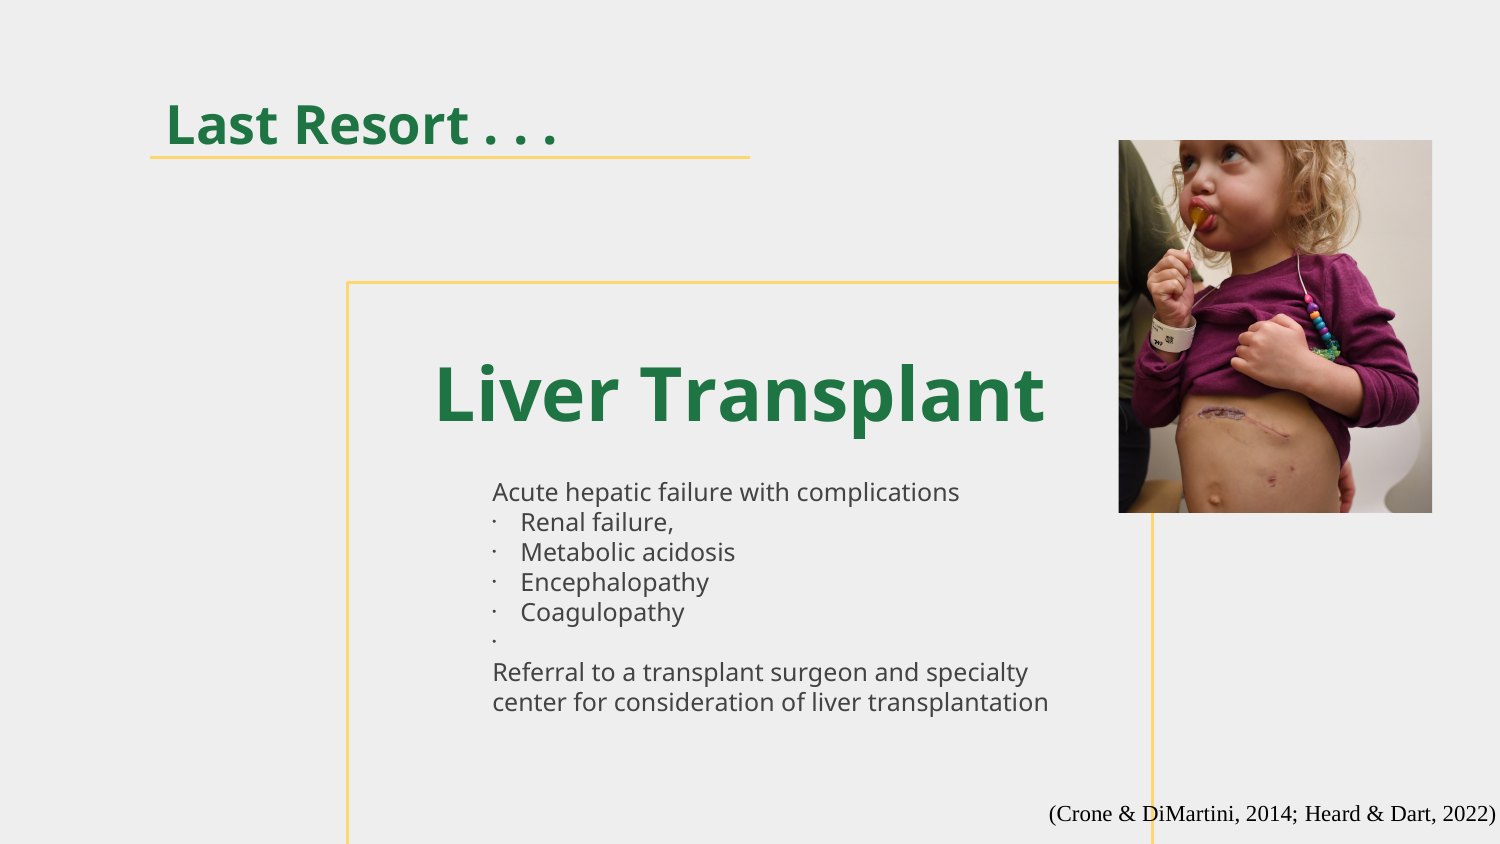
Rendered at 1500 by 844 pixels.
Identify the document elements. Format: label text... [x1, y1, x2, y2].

text_box Last Resort . . . [150, 75, 838, 158]
text_box (Crone & DiMartini, 2014; Heard & Dart, 2022) [1033, 791, 1500, 835]
picture [1118, 140, 1433, 513]
title Liver Transplant [415, 331, 1085, 513]
subtitle Acute hepatic failure with complications Renal failure, Metabolic acidosis Encephalopathy Coagulopathy Referral to a transplant surgeon and specialty center for consideration of liver transplantation [477, 461, 1119, 813]
